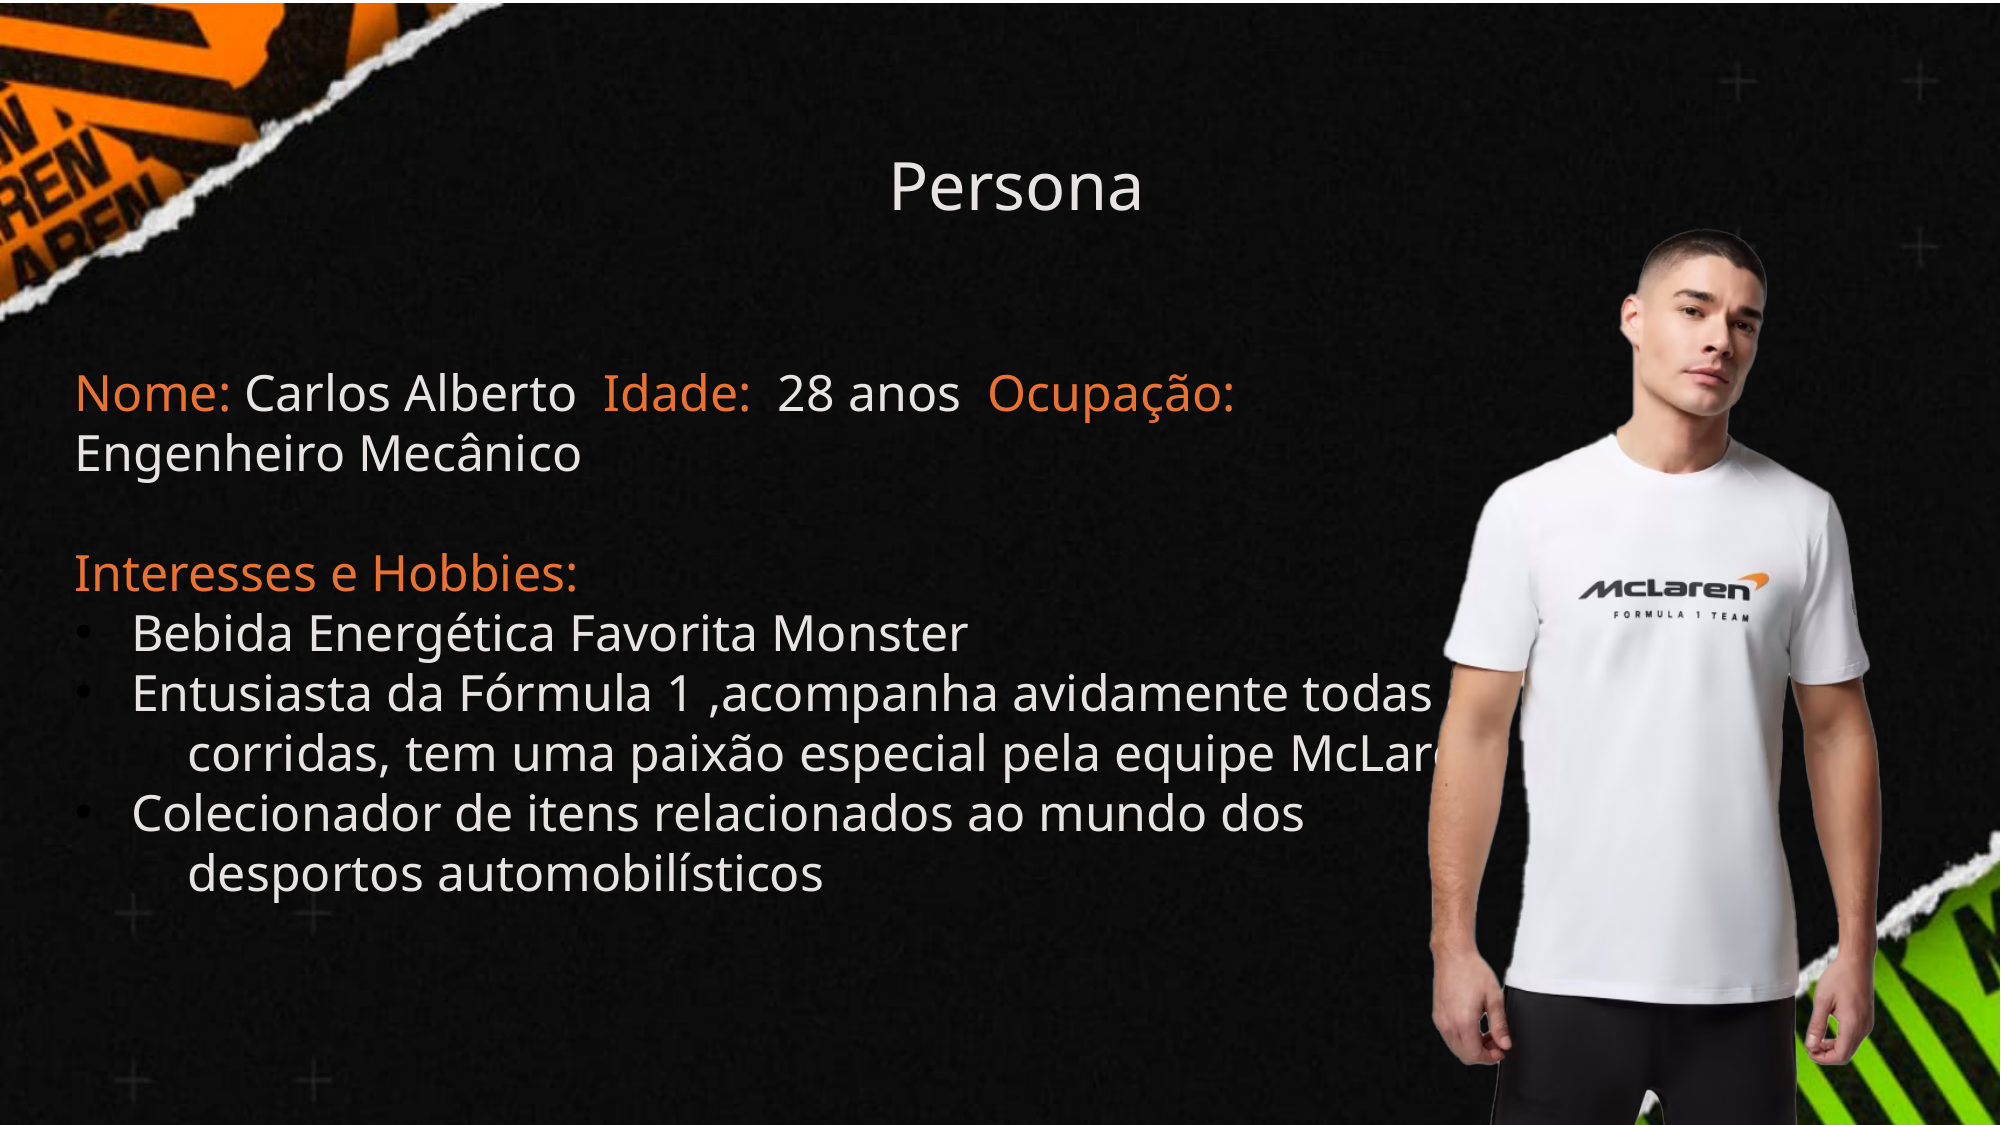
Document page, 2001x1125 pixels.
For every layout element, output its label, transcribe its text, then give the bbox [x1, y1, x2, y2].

text_box Persona [873, 136, 1178, 233]
text_box Nome: Carlos Alberto Idade: 28 anos Ocupação: Engenheiro Mecânico Interesses e Hobbies: Bebida Energética Favorita Monster Entusiasta da Fórmula 1 ,acompanha avidamente todas as corridas, tem uma paixão especial pela equipe McLaren. Colecionador de itens relacionados ao mundo dos desportos automobilísticos [59, 353, 1224, 854]
picture [0, 3, 2000, 1125]
